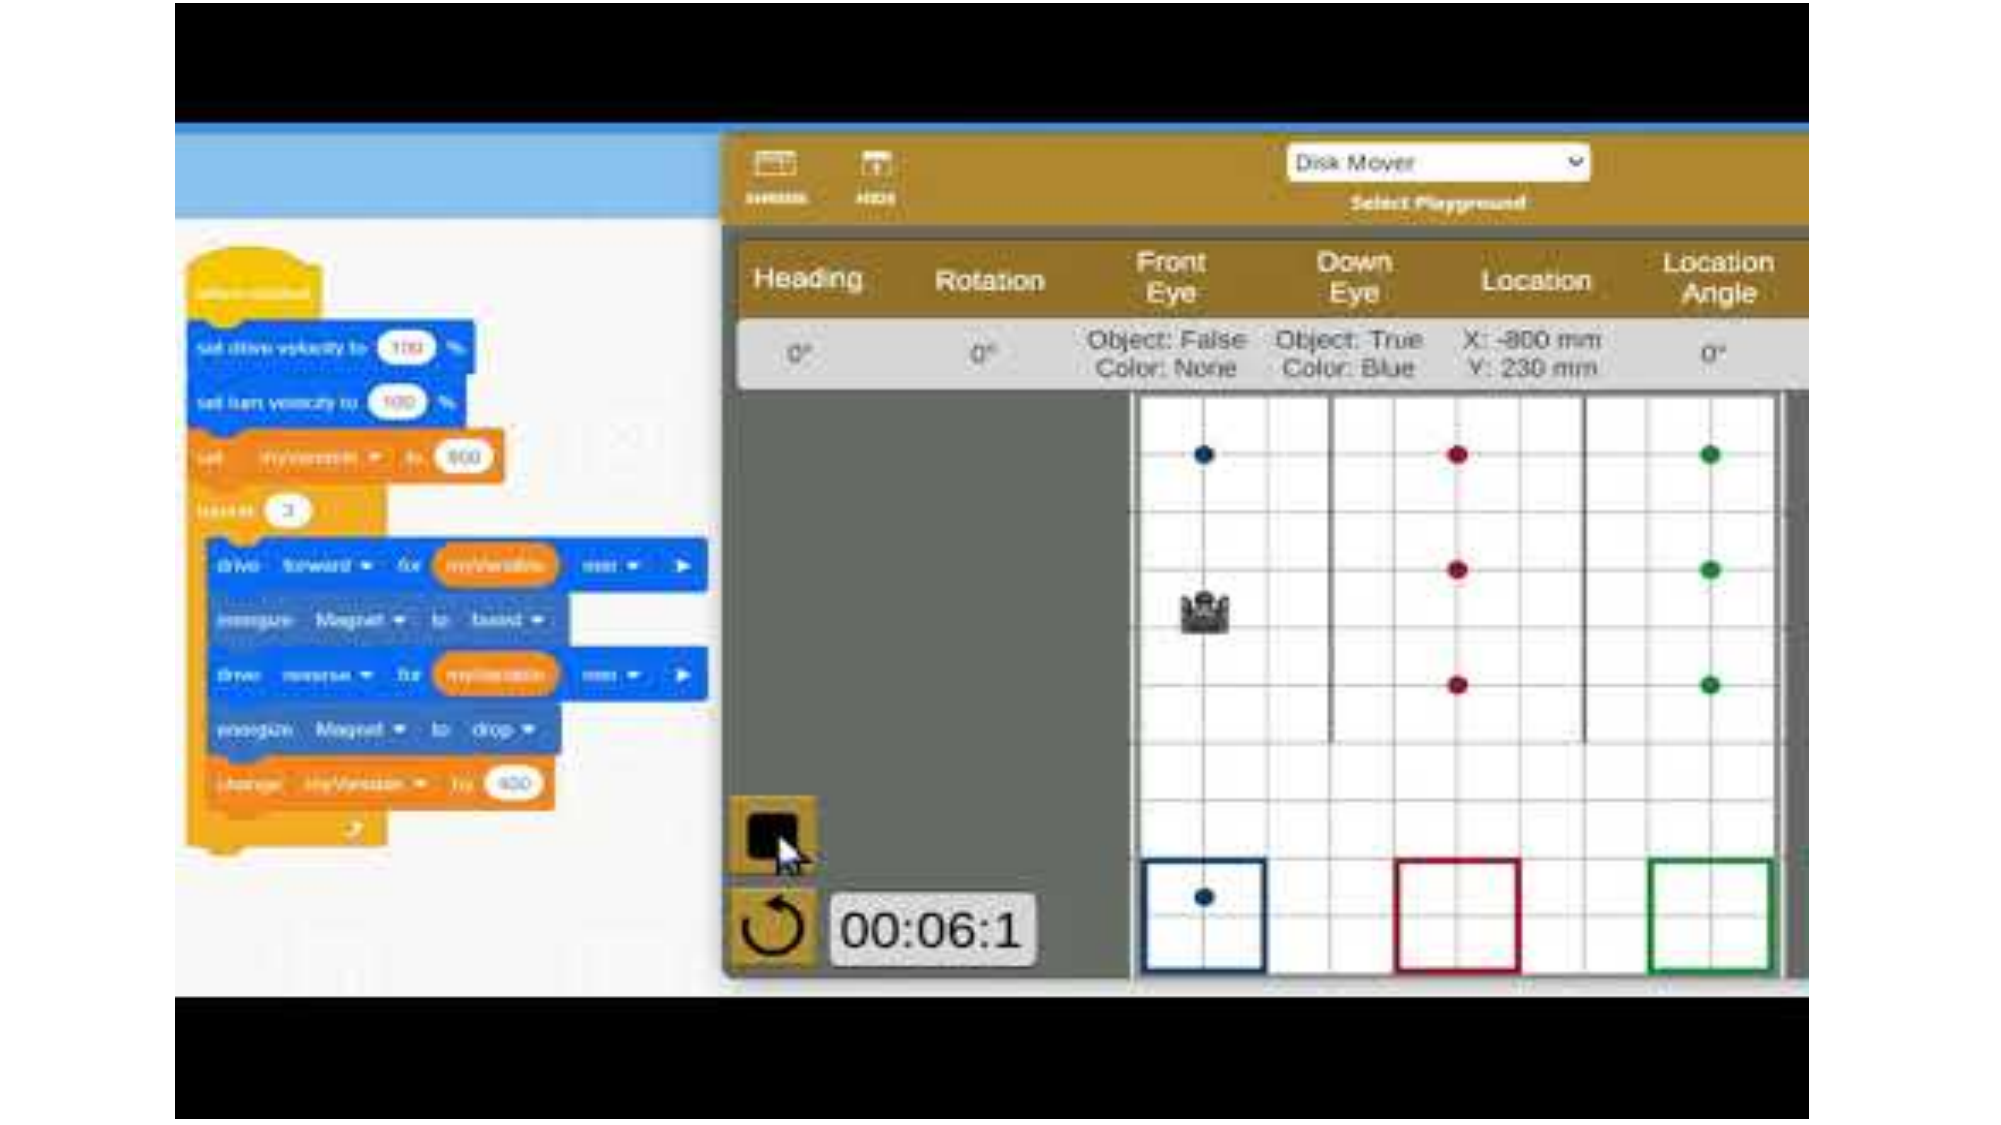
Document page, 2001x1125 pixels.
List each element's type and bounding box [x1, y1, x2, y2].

picture [175, 3, 1809, 1119]
